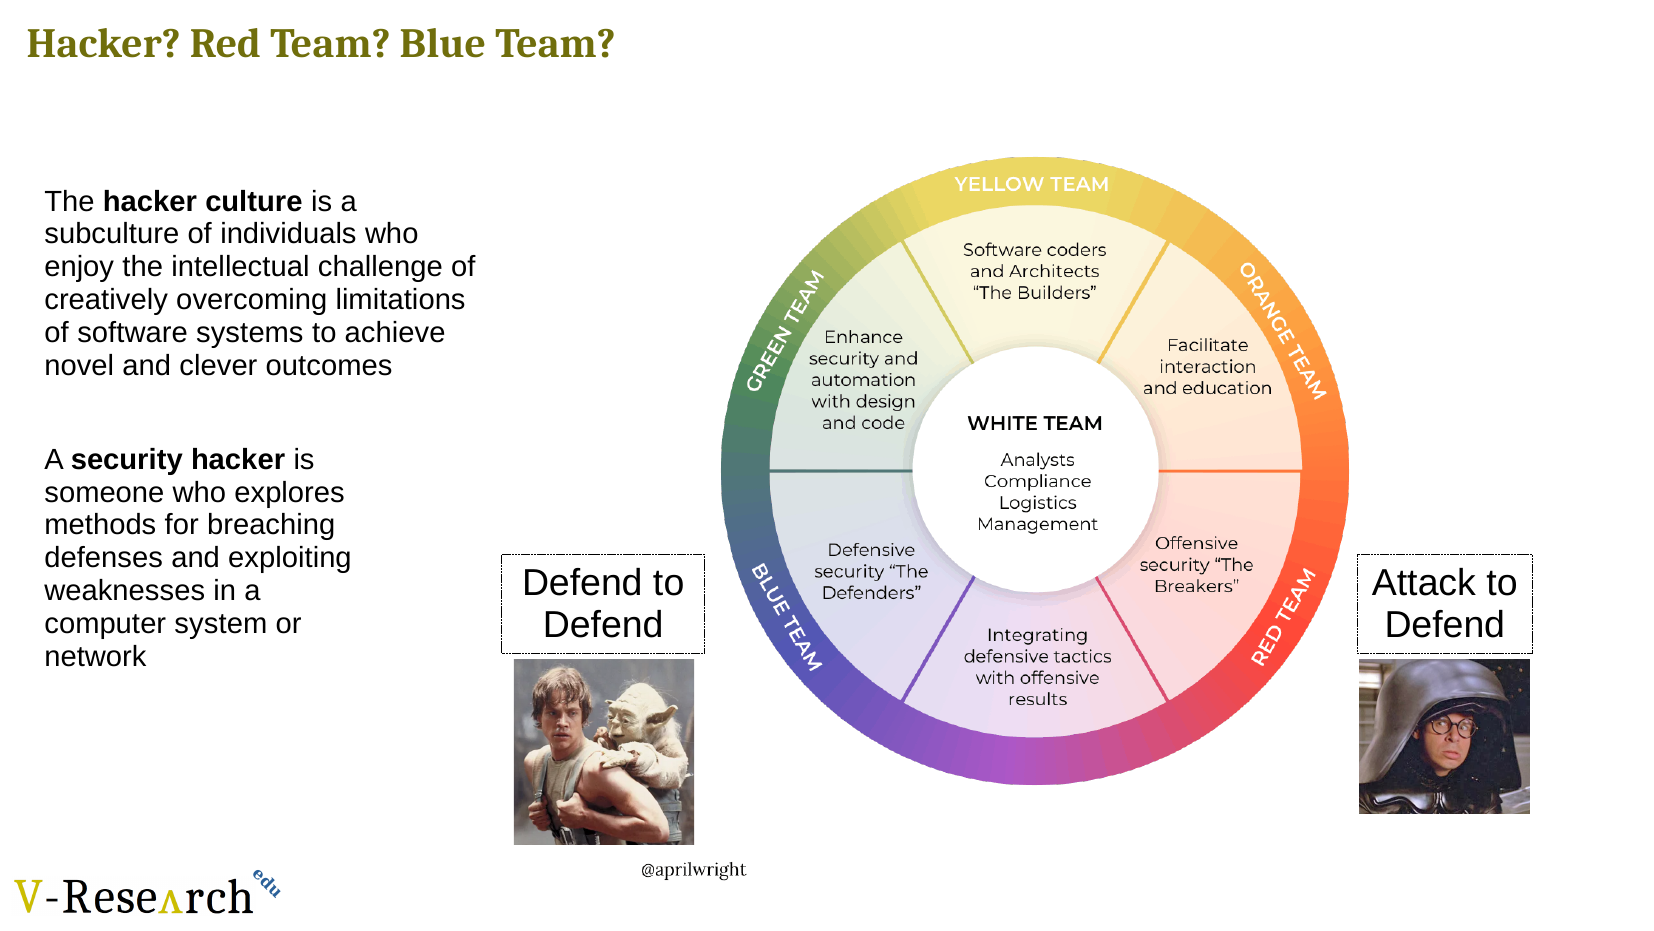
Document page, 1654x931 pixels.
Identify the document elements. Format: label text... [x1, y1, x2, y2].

text_box edu [222, 847, 333, 931]
text_box Defend to Defend [501, 554, 705, 654]
text_box Attack to Defend [1357, 554, 1533, 654]
text_box The hacker culture is a subculture of individuals who enjoy the intellectual challenge of creatively overcoming limitations of software systems to achieve novel and clever outcomes [29, 177, 497, 528]
picture [513, 47, 1530, 895]
text_box A security hacker is someone who explores methods for breaching defenses and exploiting weaknesses in a computer system or network [29, 435, 402, 680]
picture [11, 876, 255, 916]
text_box Hacker? Red Team? Blue Team? [11, 12, 1193, 77]
